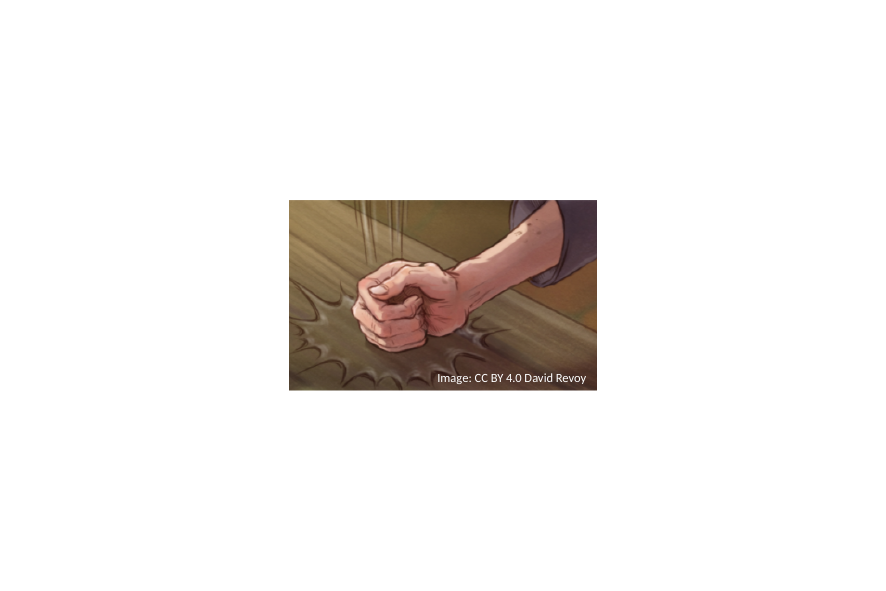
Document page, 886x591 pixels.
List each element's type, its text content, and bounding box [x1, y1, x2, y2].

picture [289, 200, 597, 391]
text_box Image: CC BY 4.0 David Revoy [428, 365, 599, 390]
